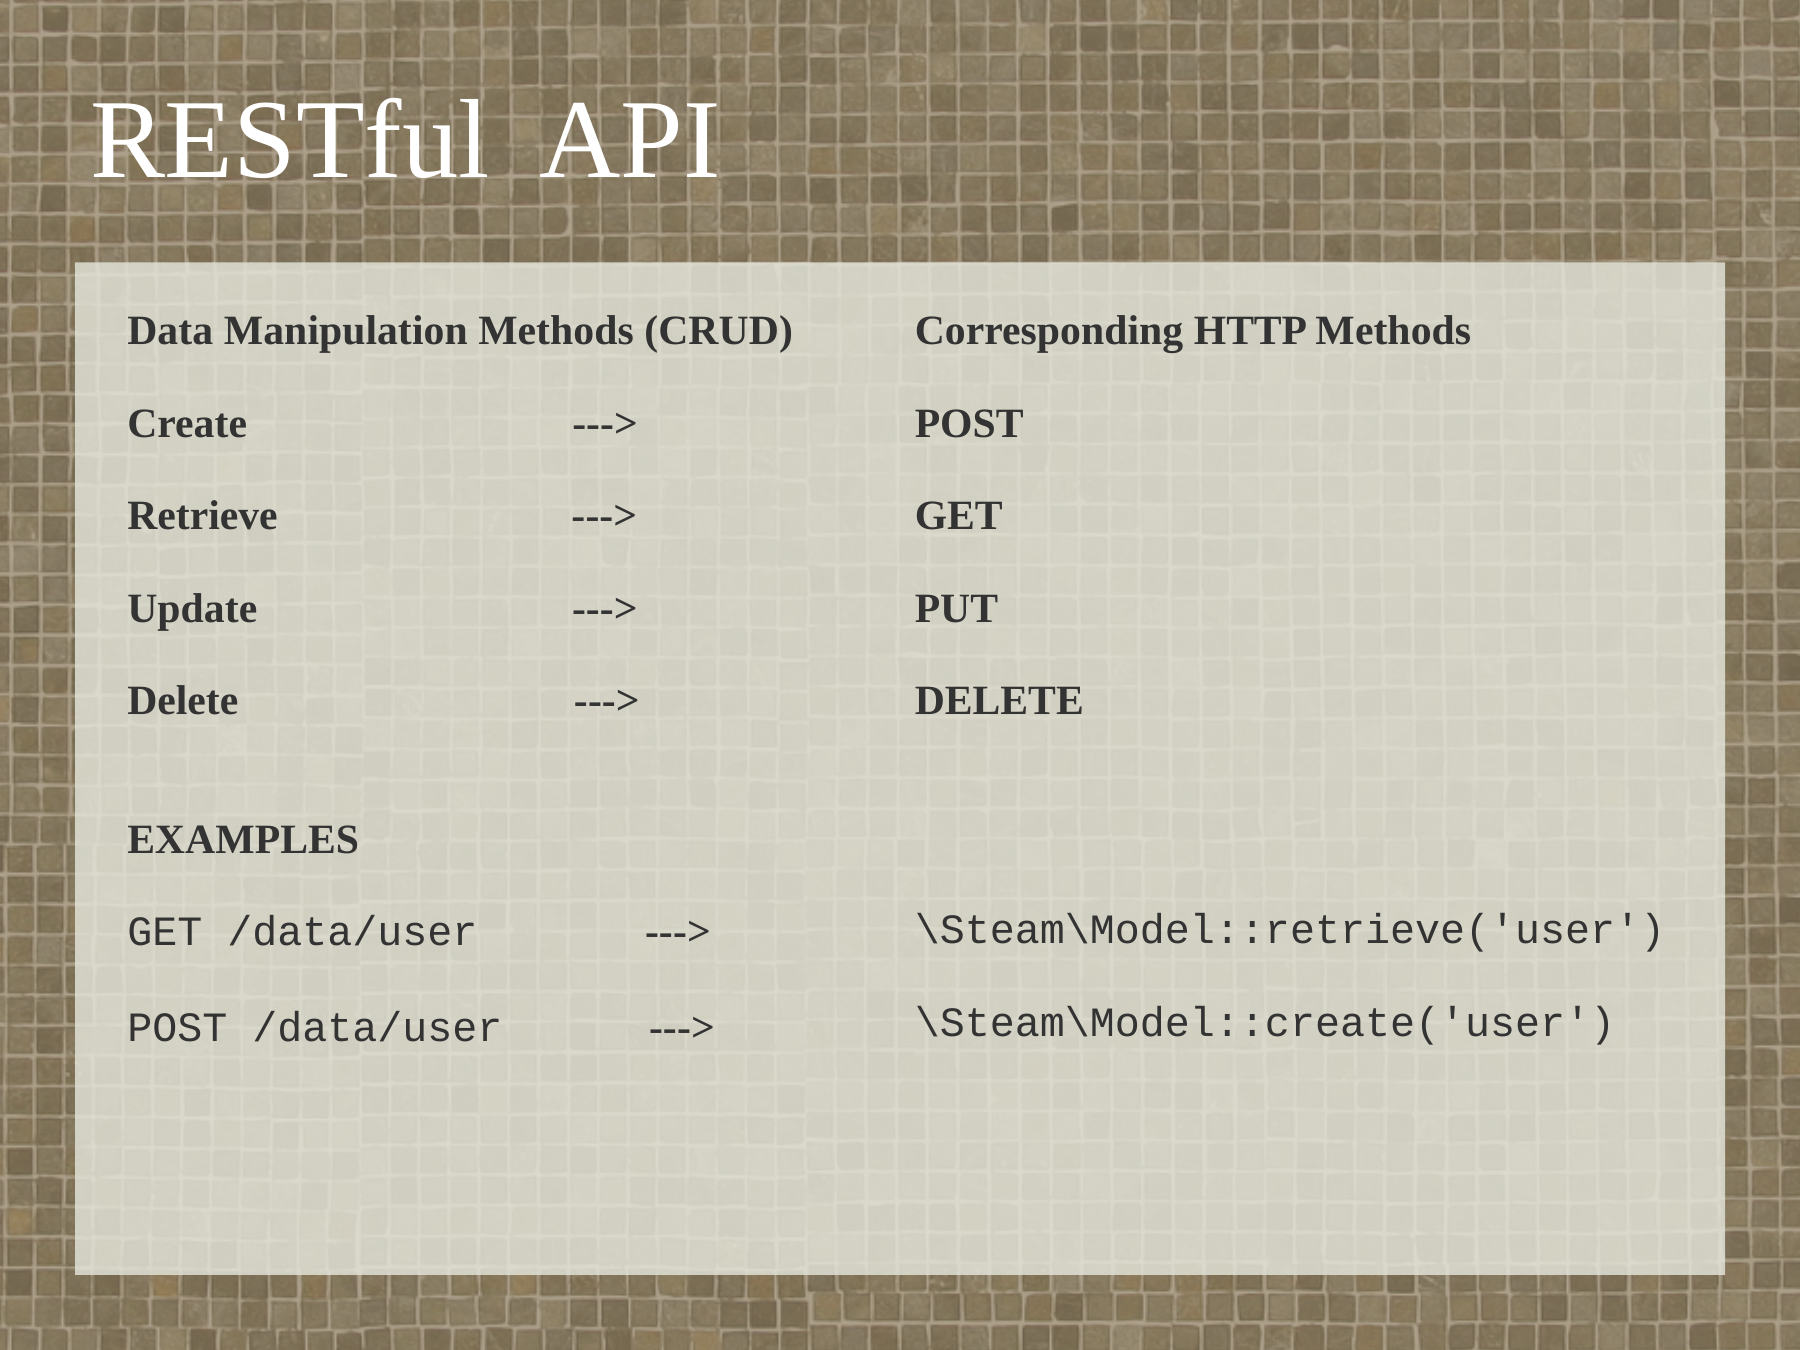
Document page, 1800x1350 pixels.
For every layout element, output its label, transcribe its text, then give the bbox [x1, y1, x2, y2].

text_box Data Manipulation Methods (CRUD) Create ---> Retrieve ---> Update ---> Delete ---> EXAMPLES GET /data/user ---> POST /data/user ---> [112, 300, 901, 1062]
text_box Corresponding HTTP Methods POST GET PUT DELETE \Steam\Model::retrieve('user') \Steam\Model::create('user') [900, 300, 1688, 1057]
title RESTful API [89, 53, 1710, 226]
text_box [0, 0, 1800, 1350]
